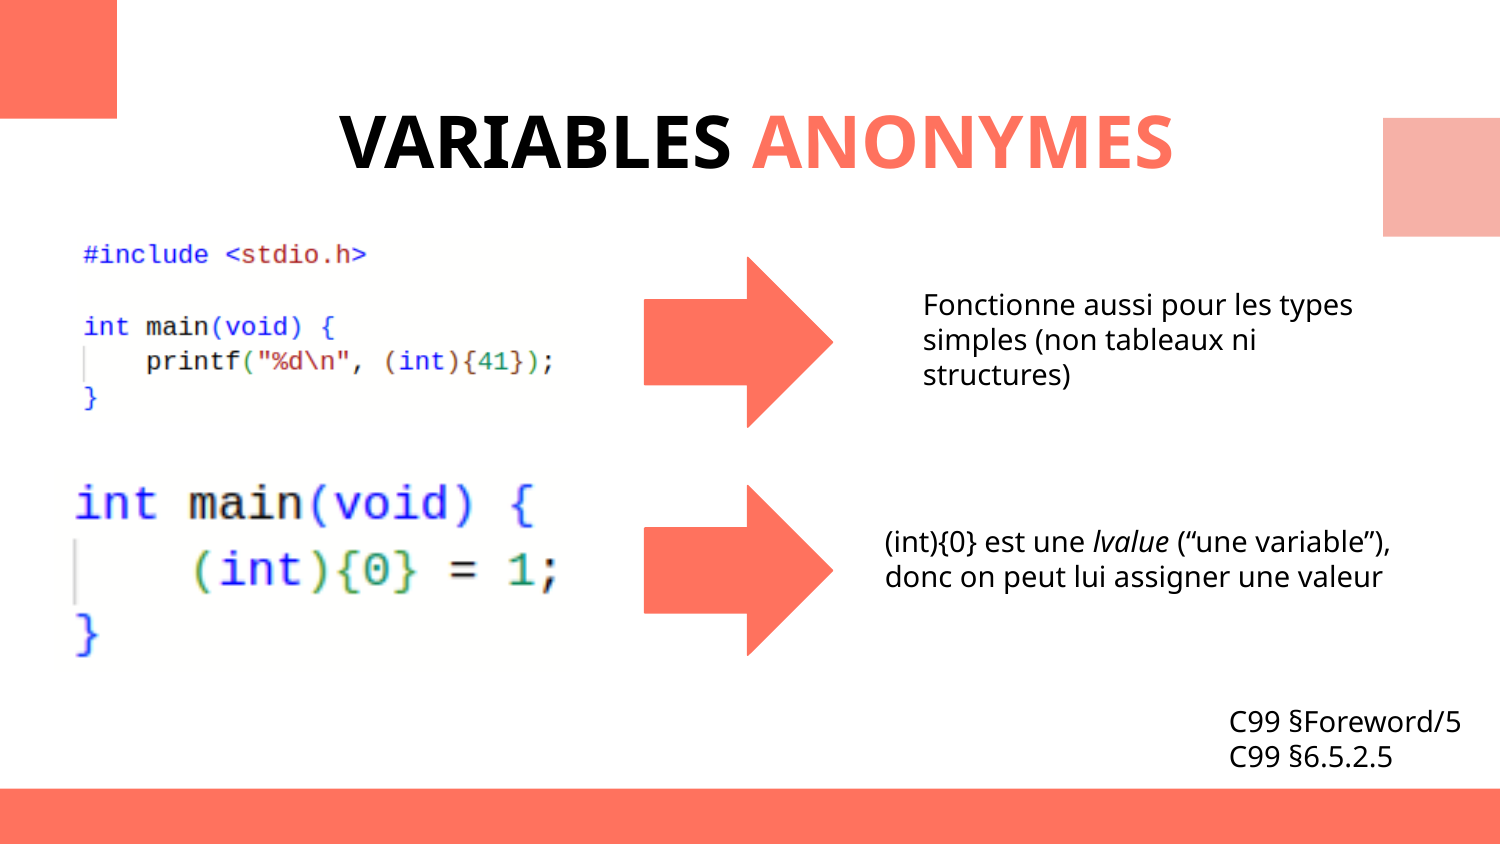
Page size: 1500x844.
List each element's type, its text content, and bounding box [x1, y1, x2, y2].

text_box Fonctionne aussi pour les types simples (non tableaux ni structures) [907, 271, 1410, 414]
title VARIABLES ANONYMES [105, 102, 1410, 177]
text_box (int){0} est une lvalue (“une variable”), donc on peut lui assigner une valeur [869, 508, 1477, 651]
picture [77, 235, 570, 423]
text_box C99 §Foreword/5 C99 §6.5.2.5 [1213, 688, 1500, 787]
picture [54, 468, 570, 672]
text_box [644, 257, 833, 428]
text_box [644, 485, 833, 656]
